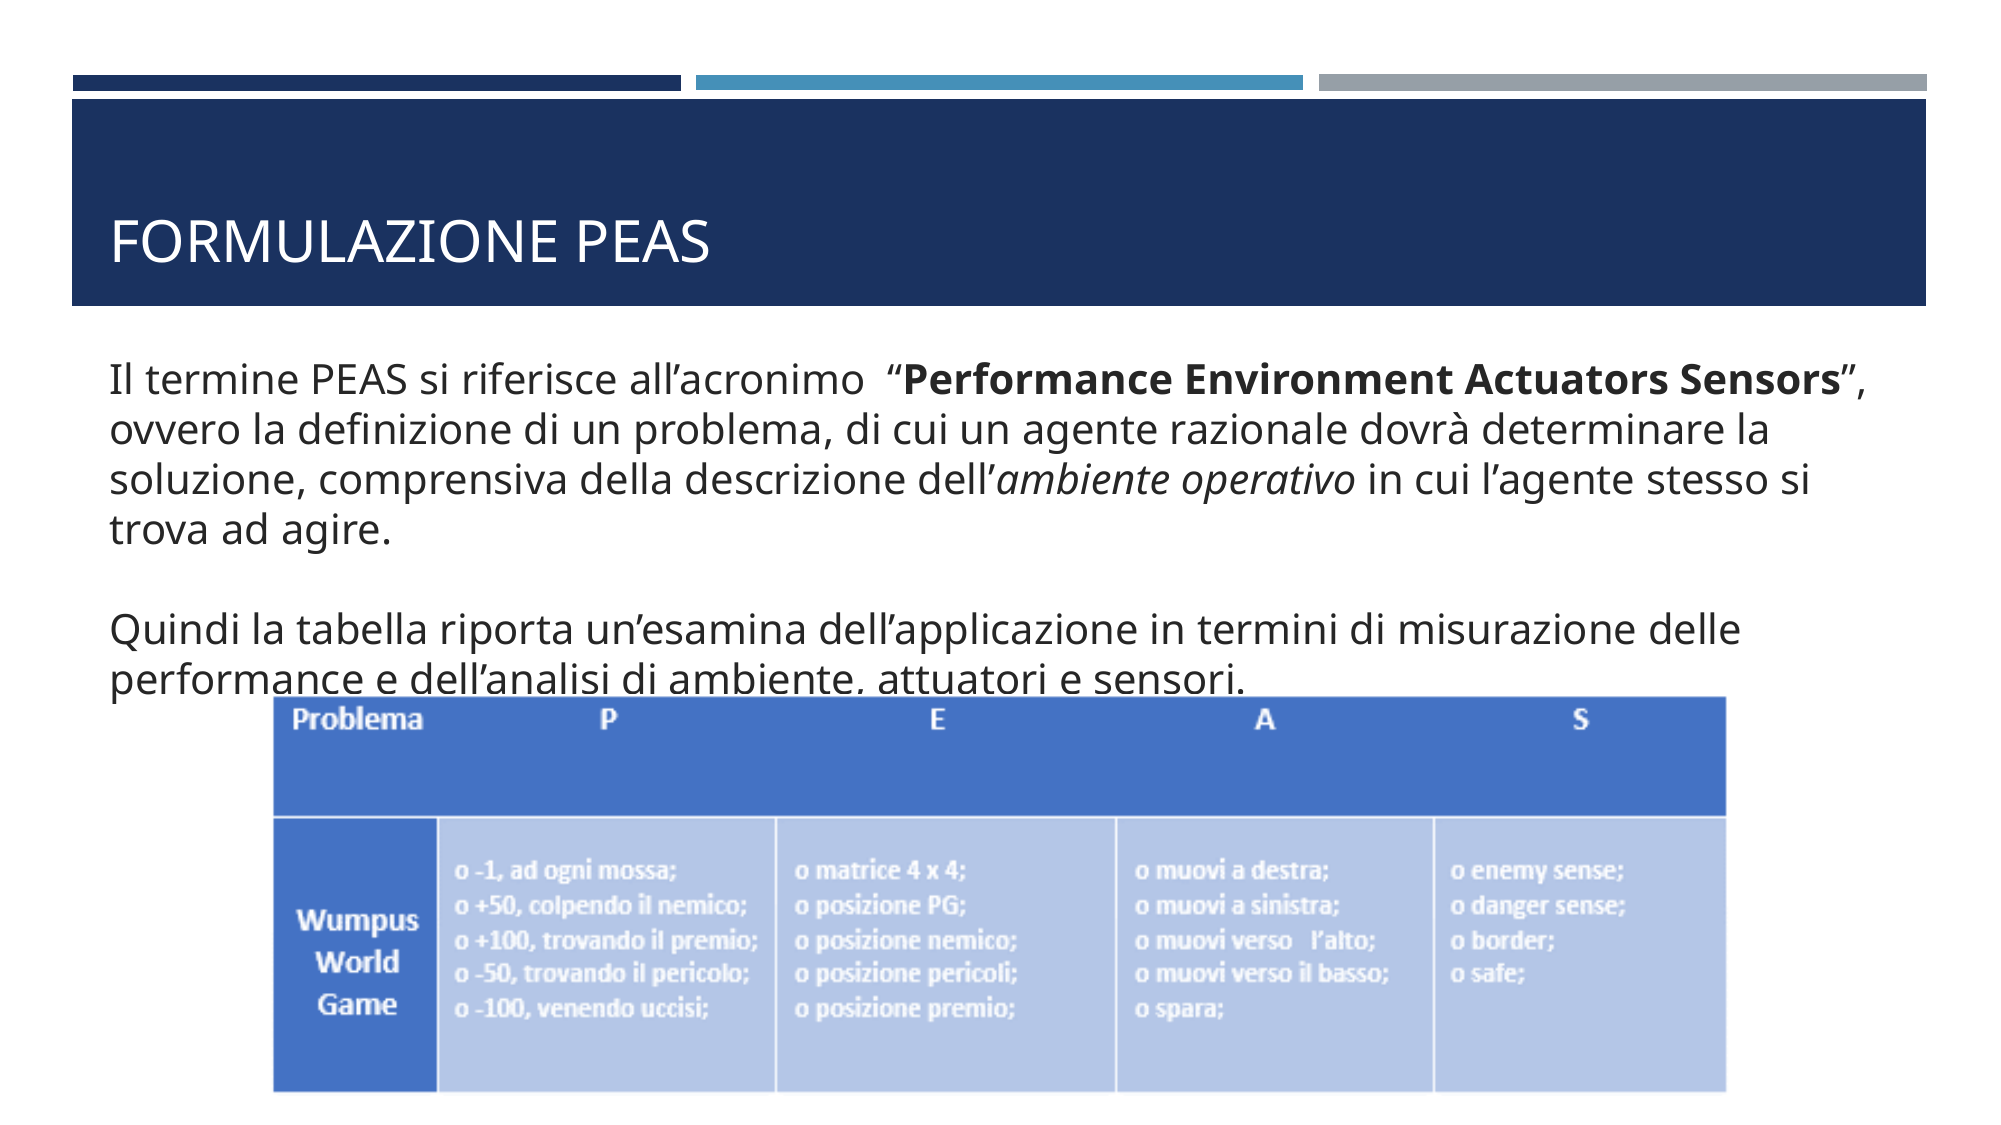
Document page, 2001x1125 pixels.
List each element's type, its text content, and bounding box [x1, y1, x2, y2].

text_box Il termine PEAS si riferisce all’acronimo “Performance Environment Actuators Sensors”, ovvero la definizione di un problema, di cui un agente razionale dovrà determinare la soluzione, comprensiva della descrizione dell’ambiente operativo in cui l’agente stesso si trova ad agire. Quindi la tabella riporta un’esamina dell’applicazione in termini di misurazione delle performance e dell’analisi di ambiente, attuatori e sensori. [94, 345, 1904, 664]
picture [269, 694, 1729, 1096]
title Formulazione PEAS [94, 119, 1904, 282]
